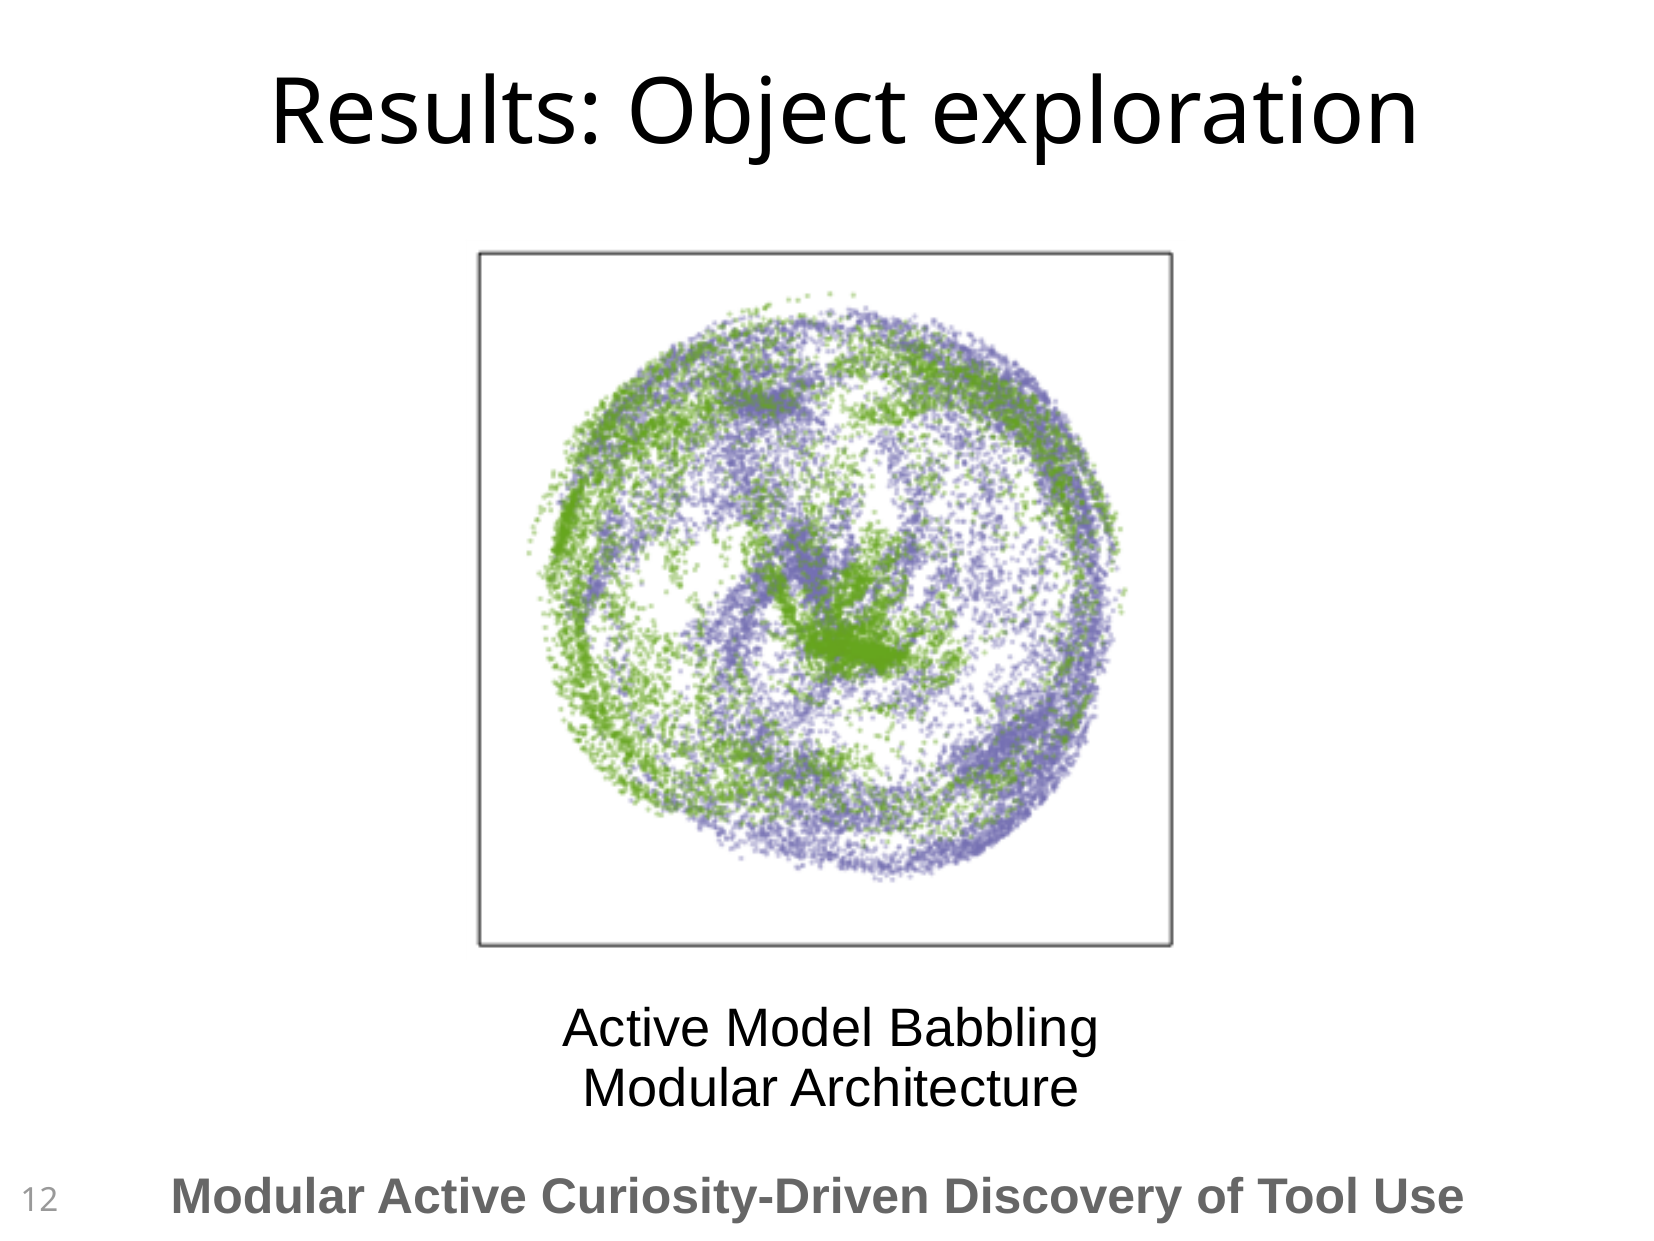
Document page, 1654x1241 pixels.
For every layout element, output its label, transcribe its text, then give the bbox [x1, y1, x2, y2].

text_box Modular Active Curiosity-Driven Discovery of Tool Use [155, 1160, 1481, 1232]
title 12 [3, 1168, 76, 1231]
title Results: Object exploration [101, 50, 1591, 166]
text_box Active Model Babbling Modular Architecture [351, 990, 1312, 1126]
picture [465, 239, 1186, 961]
